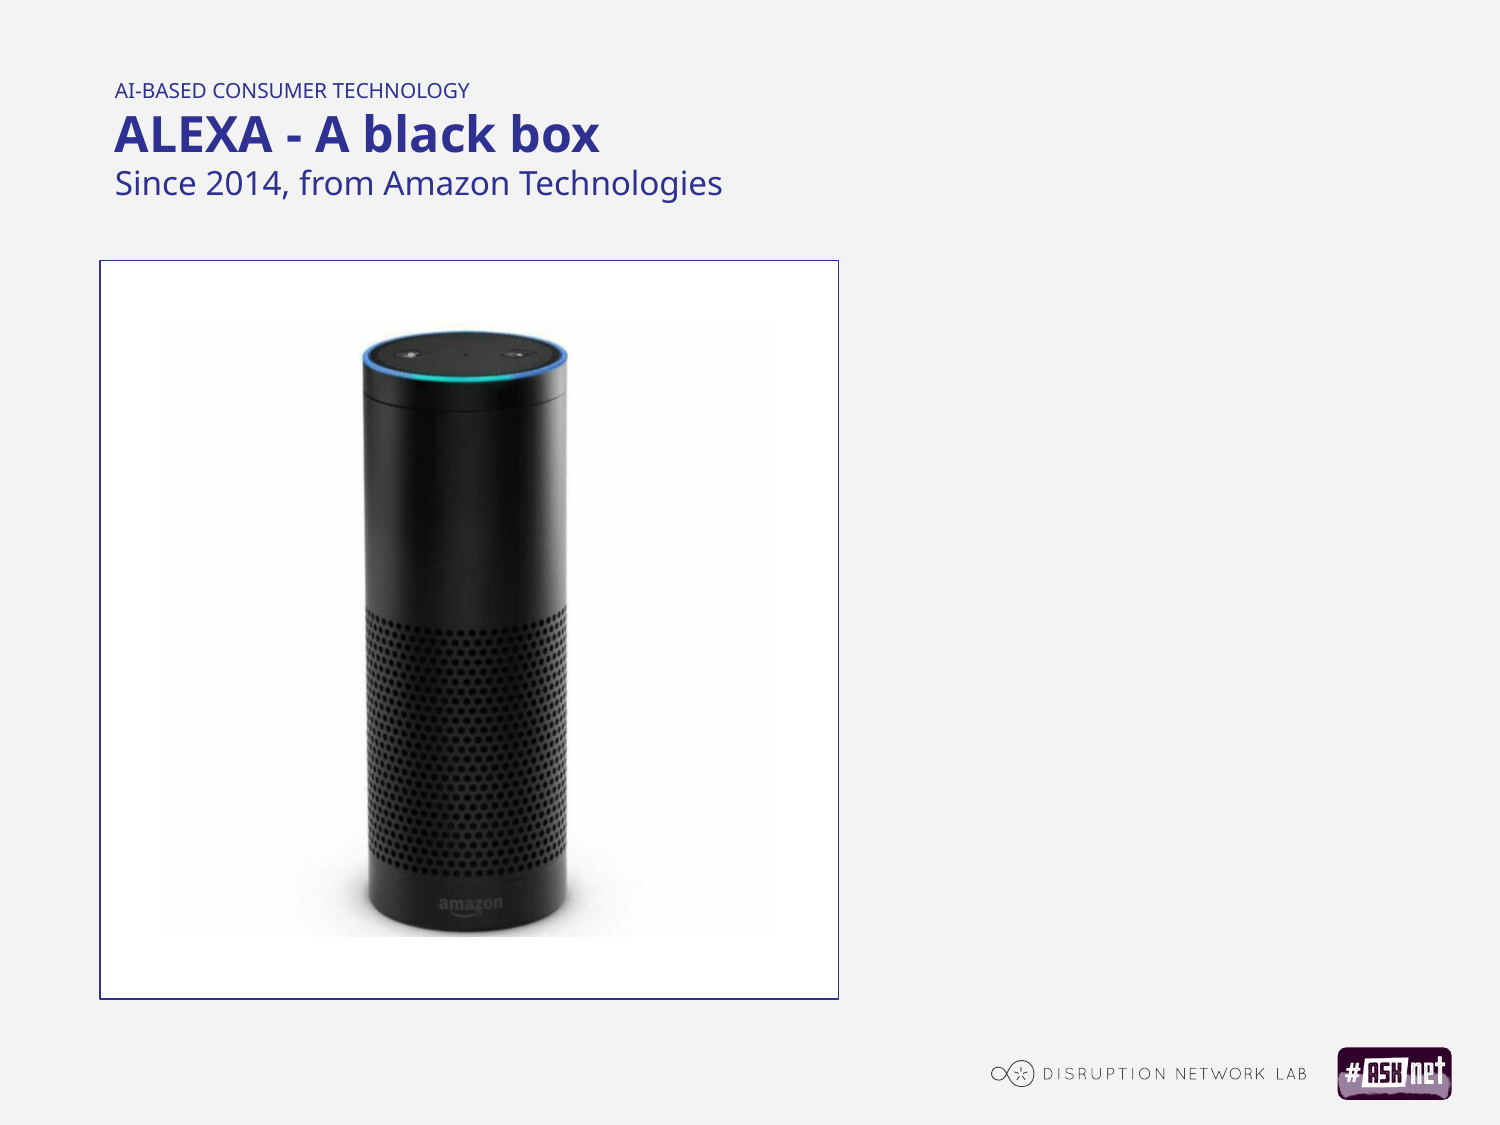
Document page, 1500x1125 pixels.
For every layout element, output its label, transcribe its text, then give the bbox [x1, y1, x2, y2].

text_box [99, 260, 839, 1000]
text_box AI-BASED CONSUMER TECHNOLOGY ALEXA - A black box Since 2014, from Amazon Technologies [99, 62, 1198, 148]
picture [1337, 1047, 1452, 1100]
picture [162, 322, 777, 937]
picture [991, 1060, 1306, 1087]
